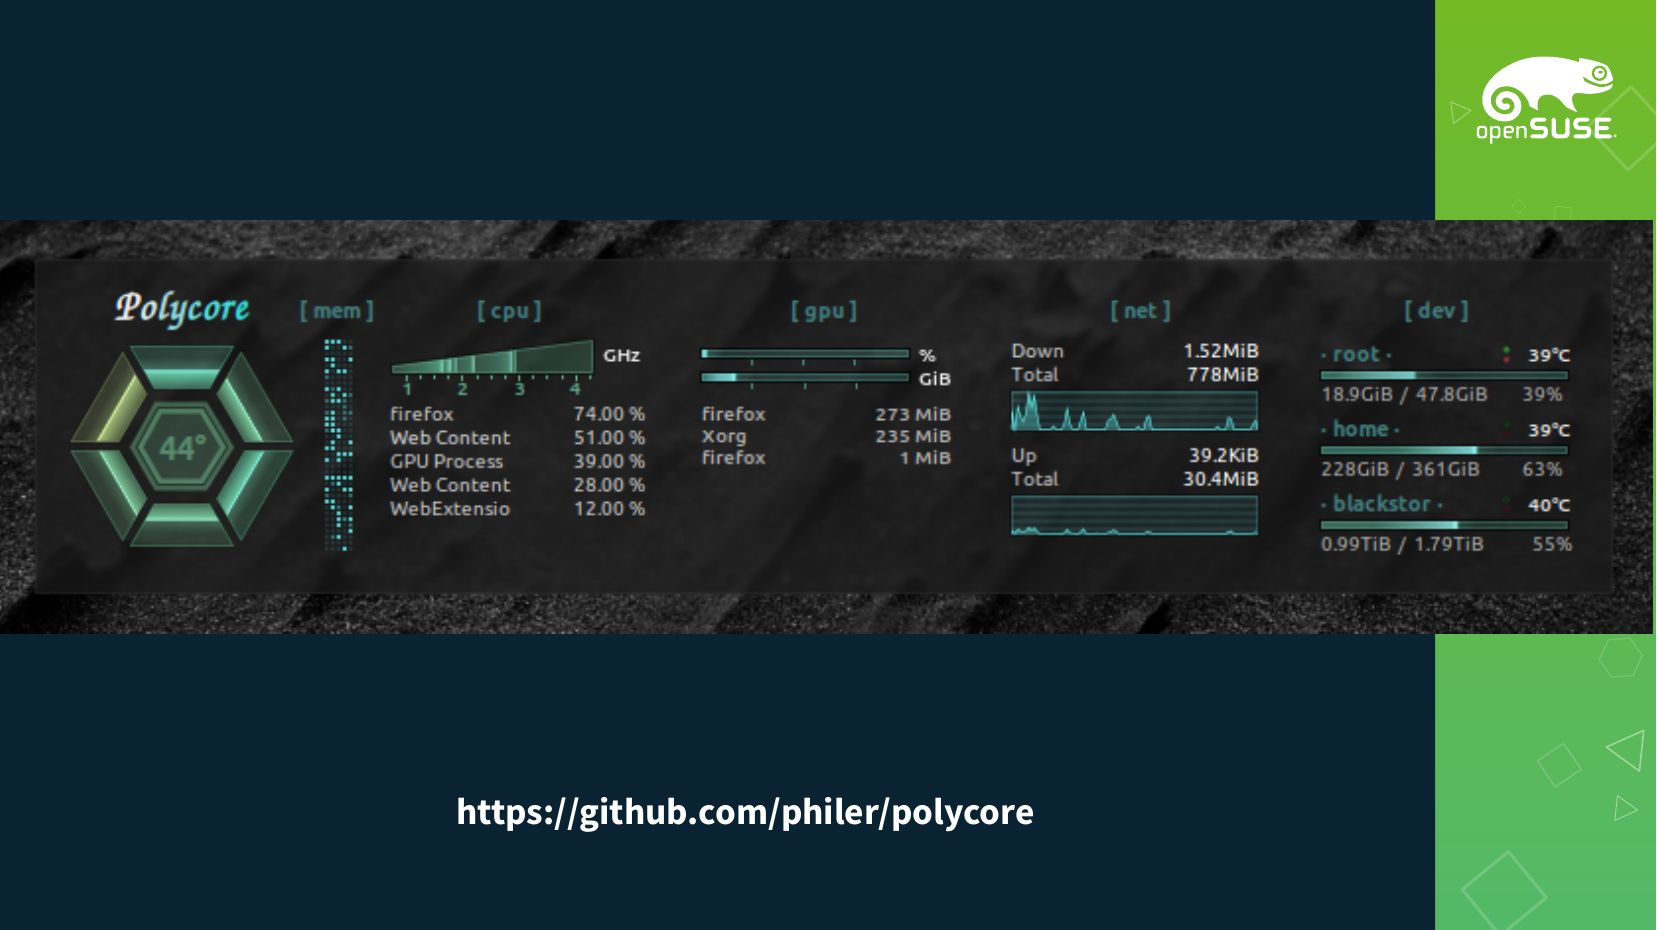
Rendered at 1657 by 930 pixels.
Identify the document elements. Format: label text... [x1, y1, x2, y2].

list https://github.com/philer/polycore [46, 634, 1445, 930]
picture [0, 220, 1653, 634]
